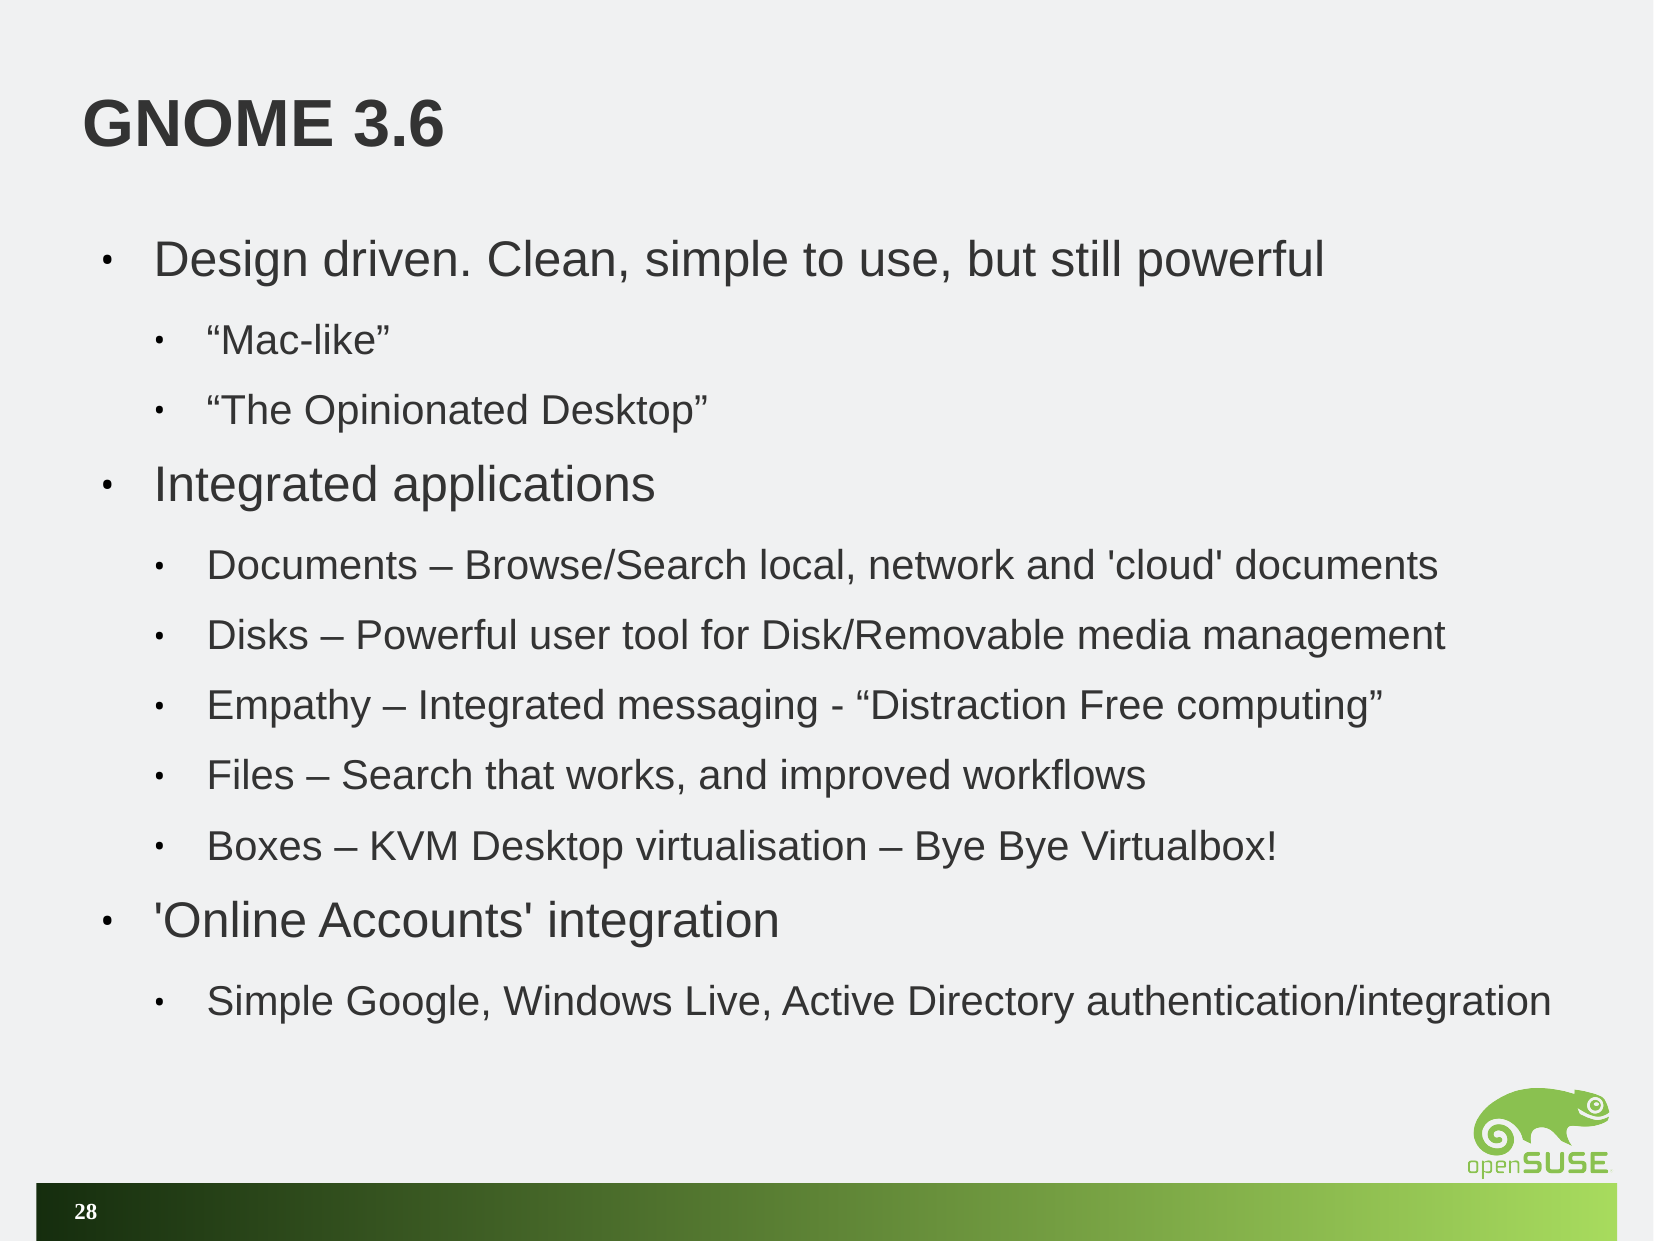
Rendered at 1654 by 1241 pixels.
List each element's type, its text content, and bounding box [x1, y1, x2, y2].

title GNOME 3.6 [82, 49, 1571, 198]
picture [0, 0, 1654, 1241]
list Design driven. Clean, simple to use, but still powerful “Mac-like” “The Opinionated Desktop” Integrated applications Documents – Browse/Search local, network and 'cloud' documents Disks – Powerful user tool for Disk/Removable media management Empathy – Integrated messaging - “Distraction Free computing” Files – Search that works, and improved workflows Boxes – KVM Desktop virtualisation – Bye Bye Virtualbox! 'Online Accounts' integration Simple Google, Windows Live, Active Directory authentication/integration [82, 231, 1571, 1104]
